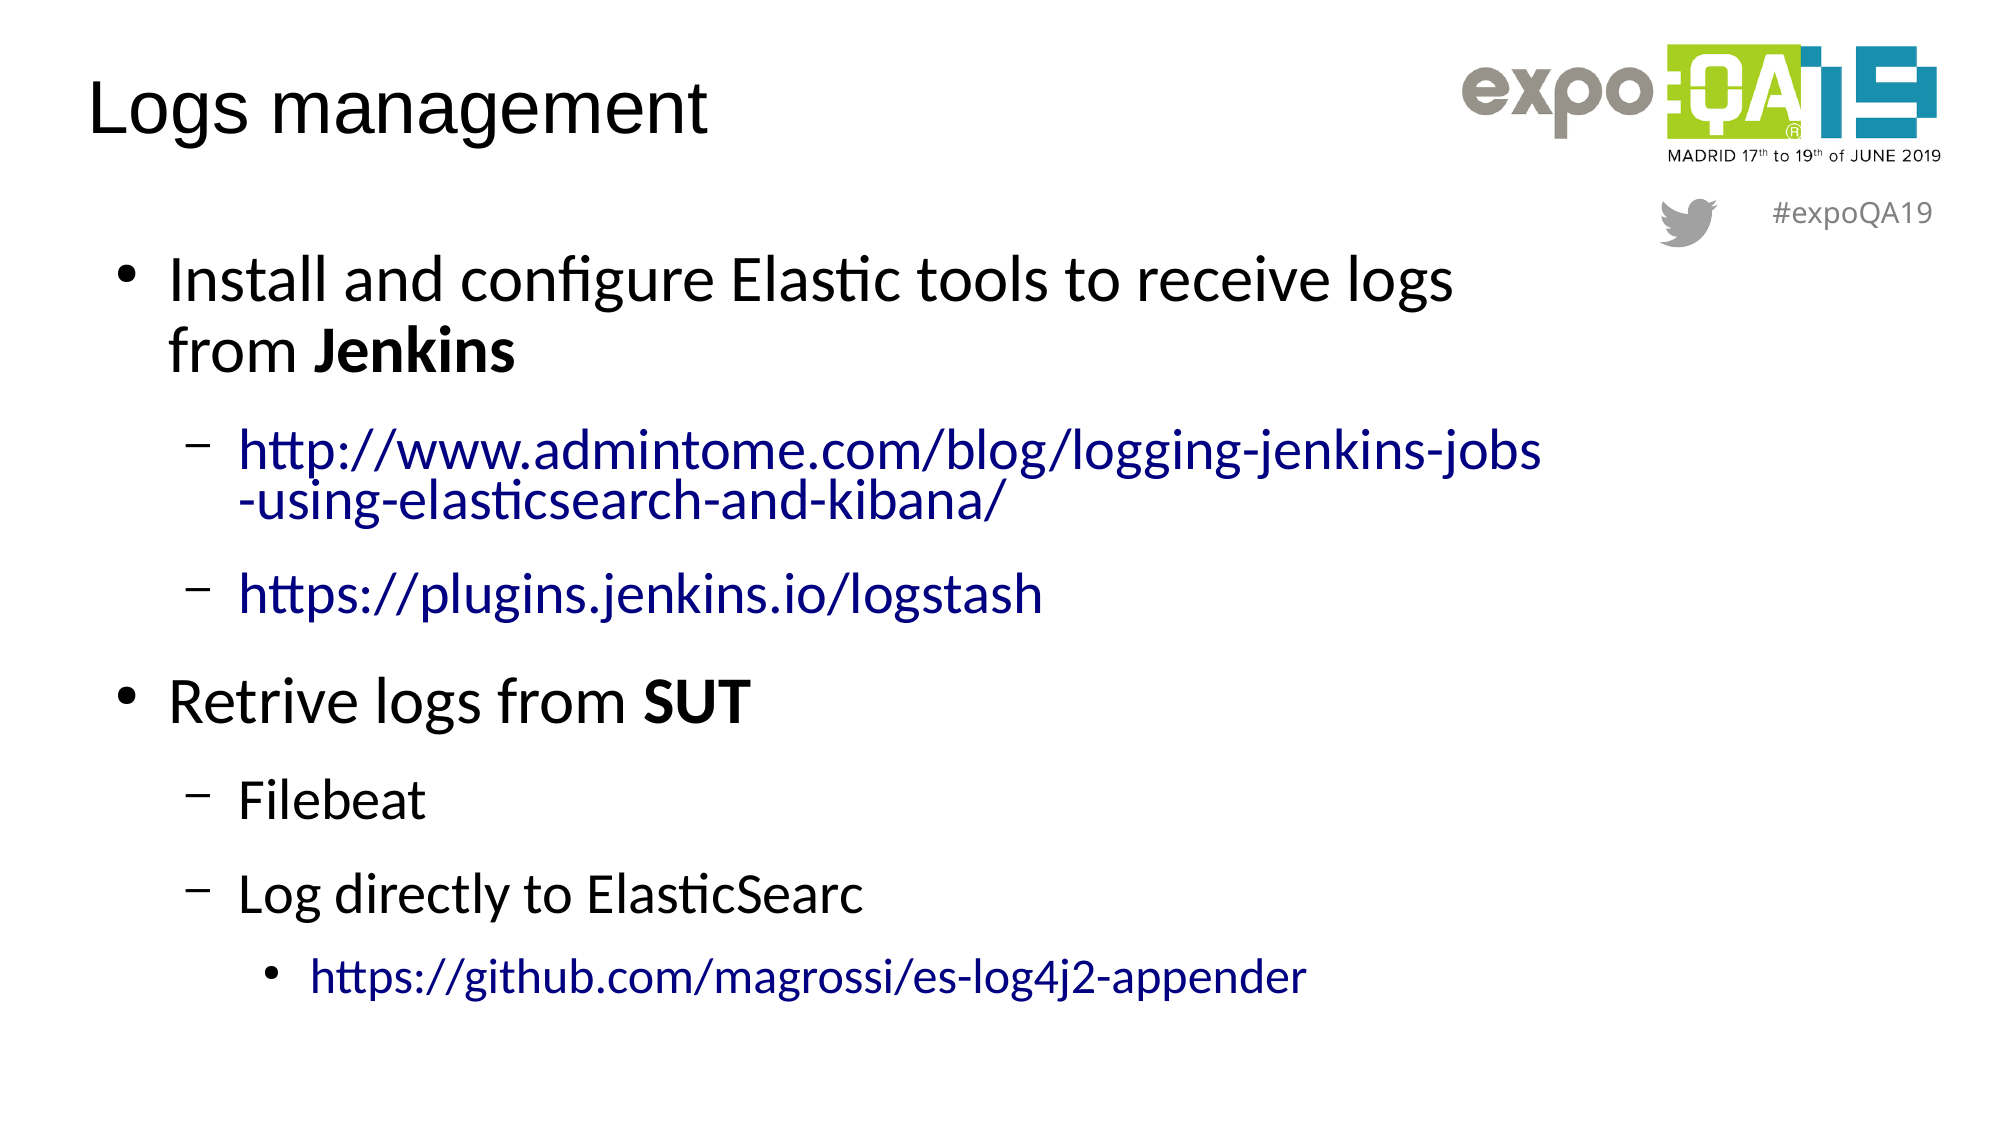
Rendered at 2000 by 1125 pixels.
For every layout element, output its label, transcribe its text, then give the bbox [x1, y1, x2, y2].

list Install and configure Elastic tools to receive logs from Jenkins http://www.admintome.com/blog/logging-jenkins-jobs-using-elasticsearch-and-kibana/ https://plugins.jenkins.io/logstash Retrive logs from SUT Filebeat Log directly to ElasticSearc https://github.com/magrossi/es-log4j2-appender [82, 236, 1571, 1087]
picture [1659, 193, 1718, 253]
title Logs management [72, 54, 1277, 164]
picture [1429, 37, 1948, 165]
